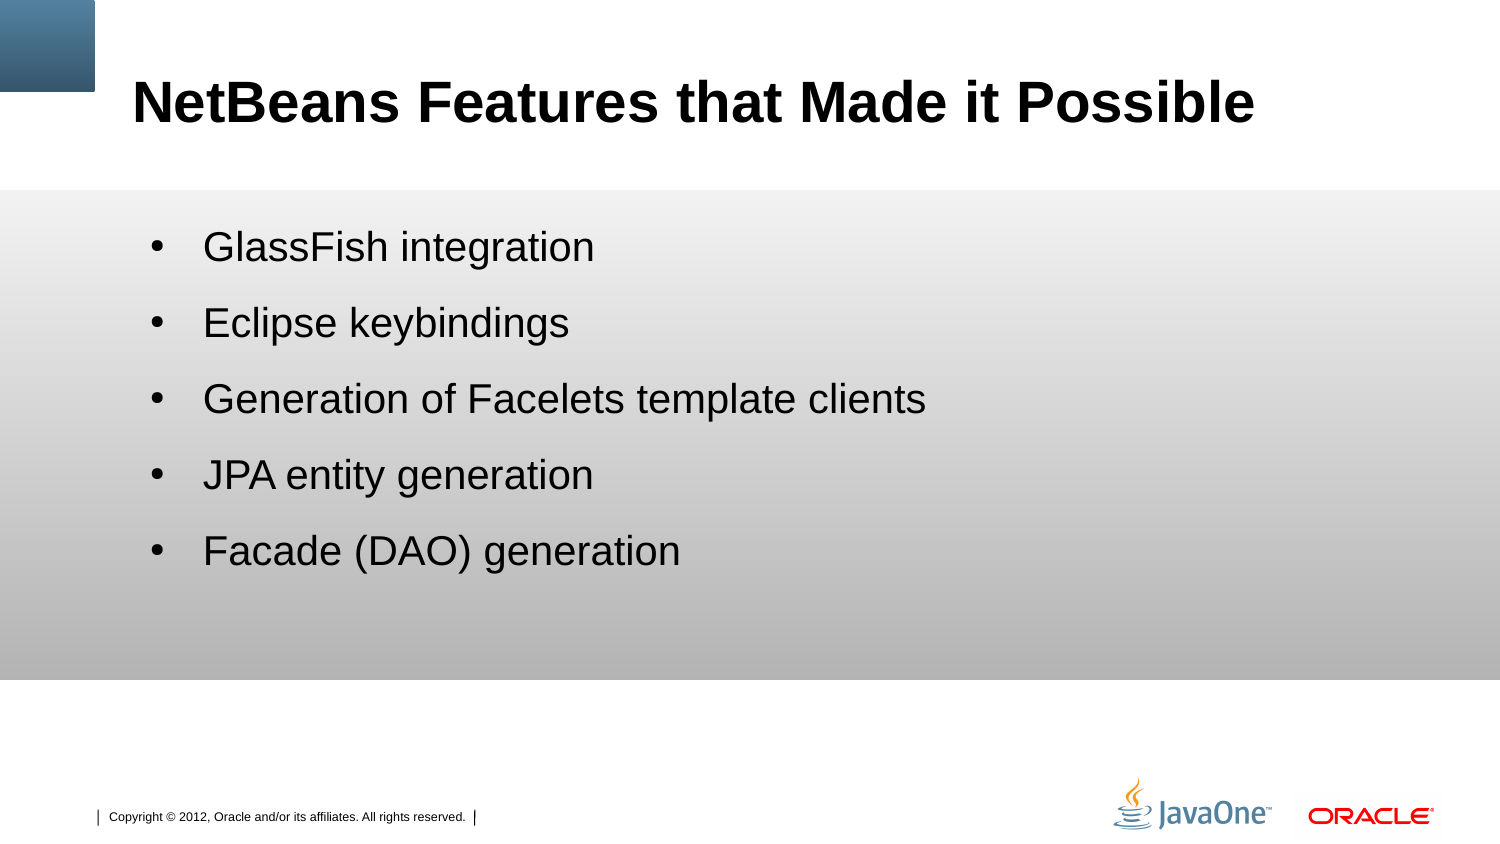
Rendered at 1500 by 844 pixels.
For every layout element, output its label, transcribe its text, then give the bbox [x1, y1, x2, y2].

picture [1097, 761, 1288, 844]
picture [1293, 792, 1445, 840]
list GlassFish integration Eclipse keybindings Generation of Facelets template clients JPA entity generation Facade (DAO) generation [132, 223, 1407, 653]
title NetBeans Features that Made it Possible [132, 40, 1407, 166]
